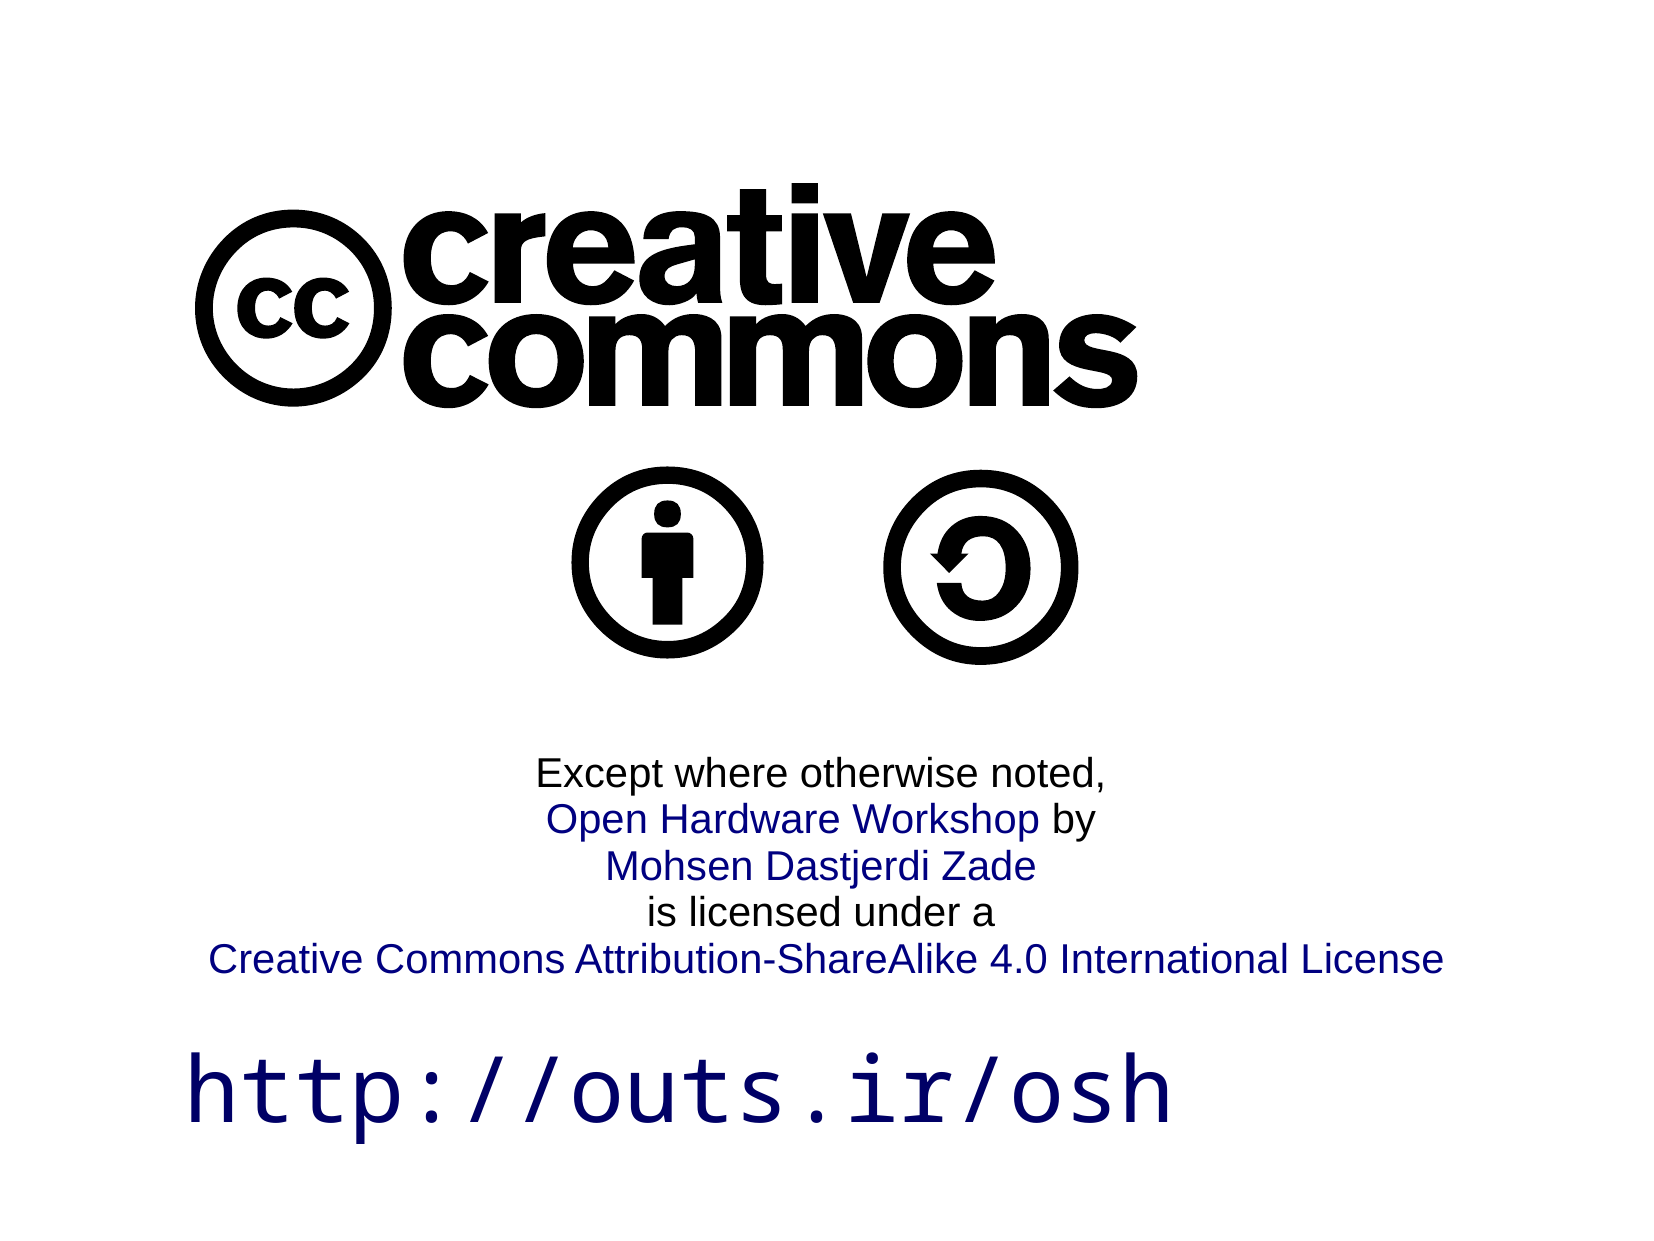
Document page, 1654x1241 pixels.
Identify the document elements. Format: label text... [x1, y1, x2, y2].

picture [195, 183, 1138, 409]
subtitle Except where otherwise noted, Open Hardware Workshop by Mohsen Dastjerdi Zade is licensed under a Creative Commons Attribution-ShareAlike 4.0 International License [82, 698, 1571, 1033]
picture [570, 465, 766, 661]
text_box http://outs.ir/osh [184, 990, 1558, 1184]
picture [881, 468, 1081, 667]
